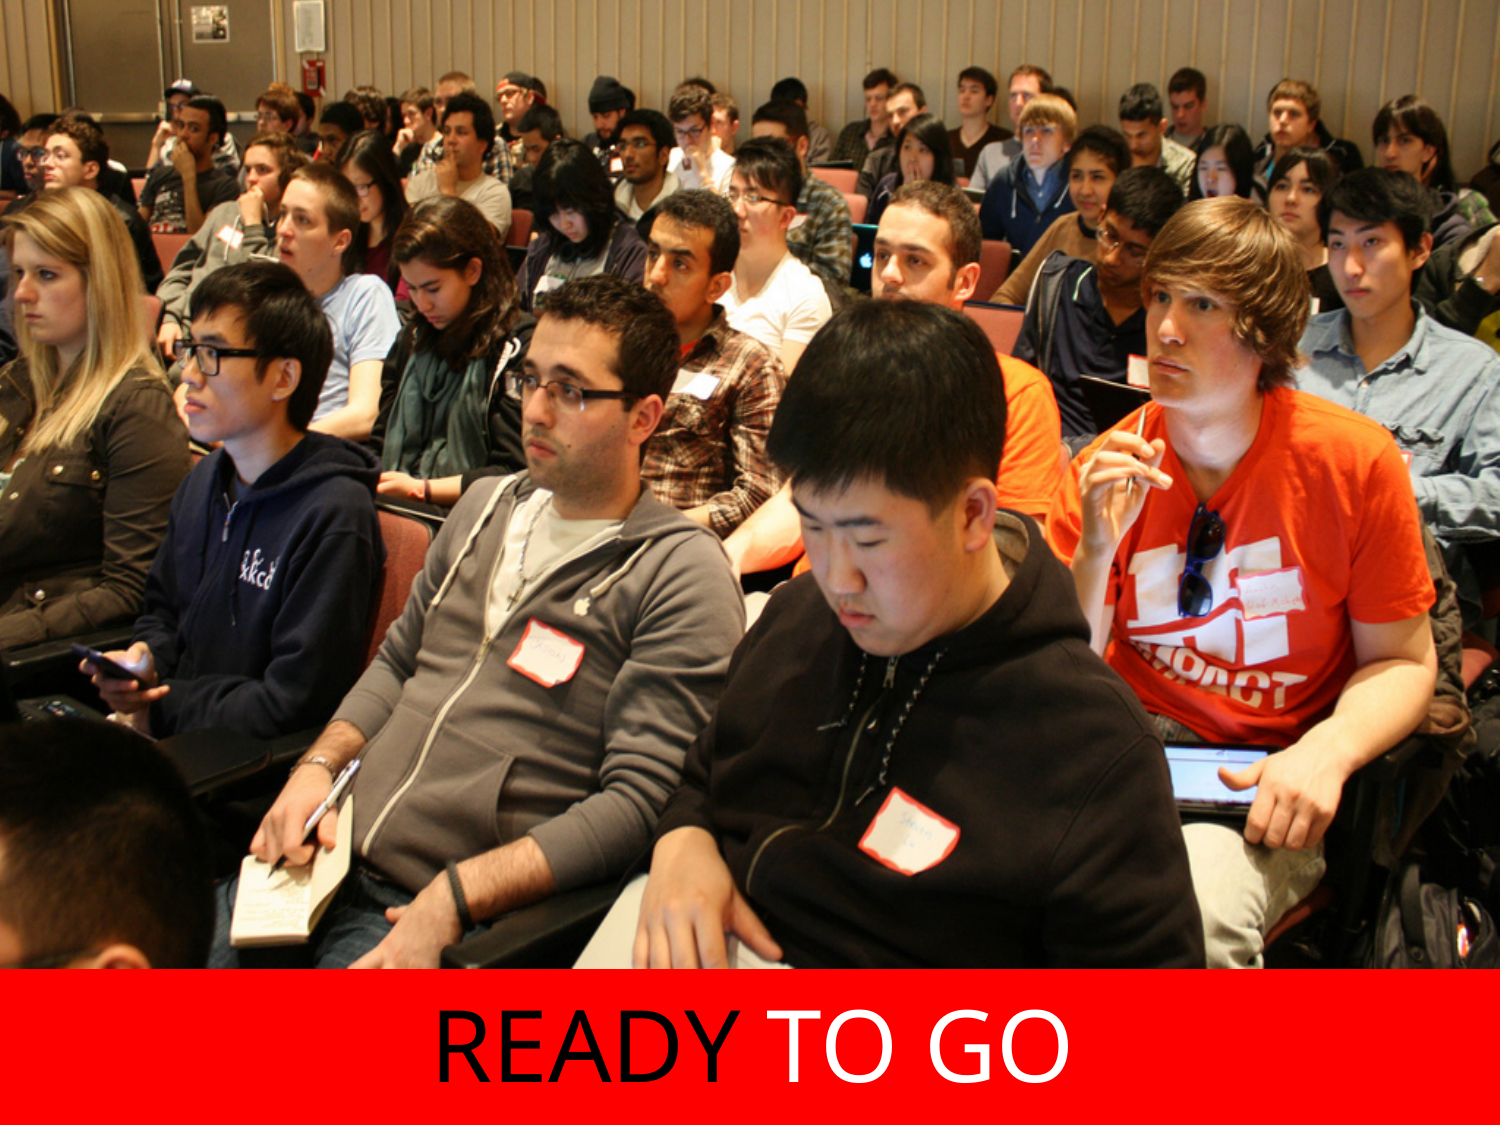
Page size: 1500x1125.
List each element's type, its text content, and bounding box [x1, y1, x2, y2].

list READY TO GO [28, 974, 1478, 1111]
picture [0, 0, 1500, 969]
